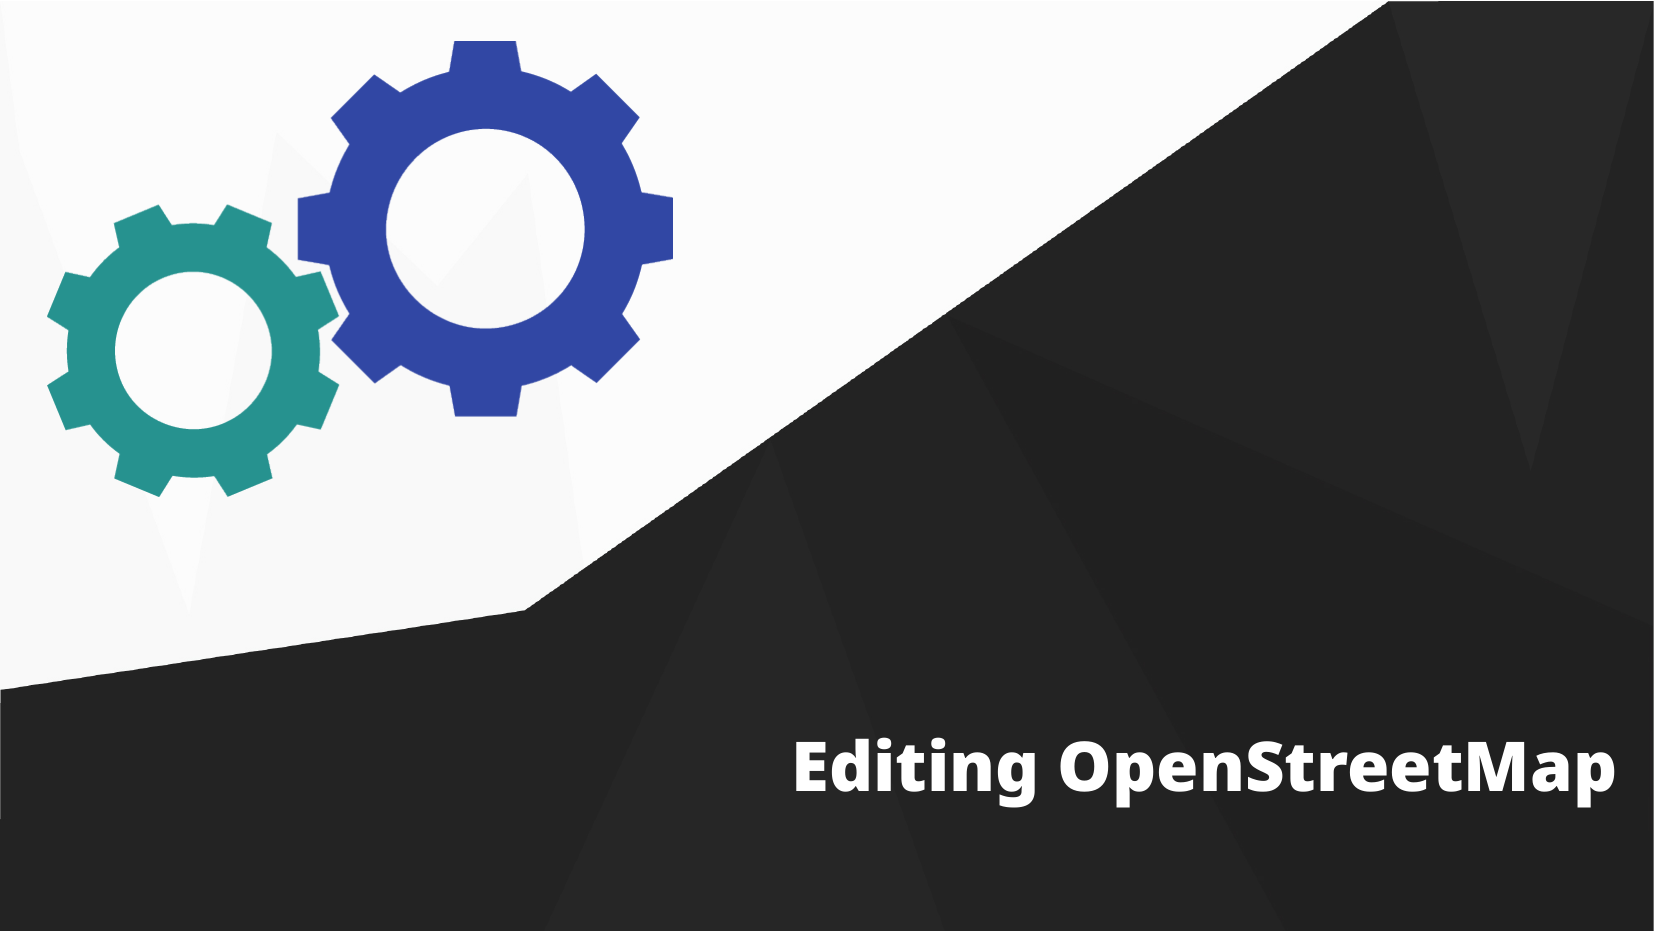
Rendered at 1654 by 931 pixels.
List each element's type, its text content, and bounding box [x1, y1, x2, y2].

picture [0, 1, 1654, 931]
title Editing OpenStreetMap [13, 685, 1619, 846]
